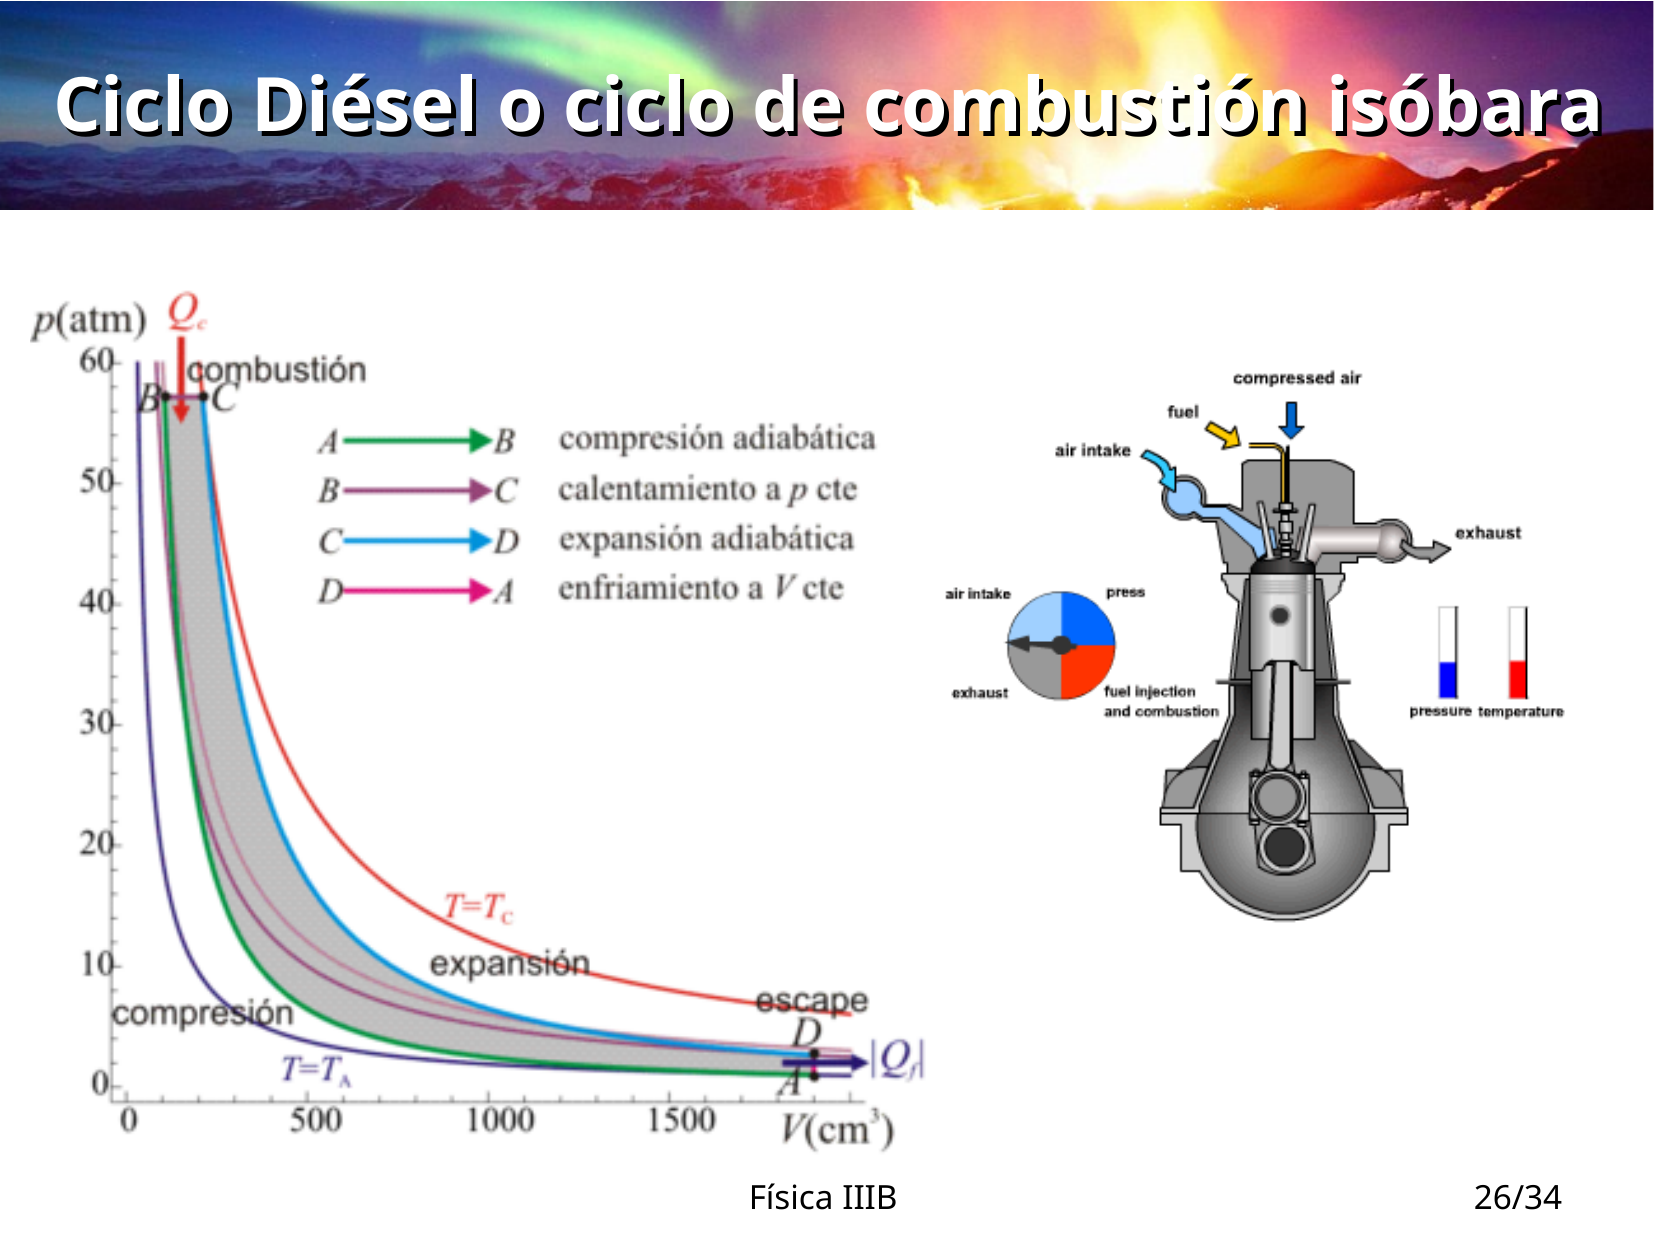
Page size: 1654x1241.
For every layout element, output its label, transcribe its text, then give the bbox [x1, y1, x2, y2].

picture [30, 269, 1630, 1171]
title Ciclo Diésel o ciclo de combustión isóbara [45, 15, 1606, 191]
picture [0, 1, 1654, 210]
